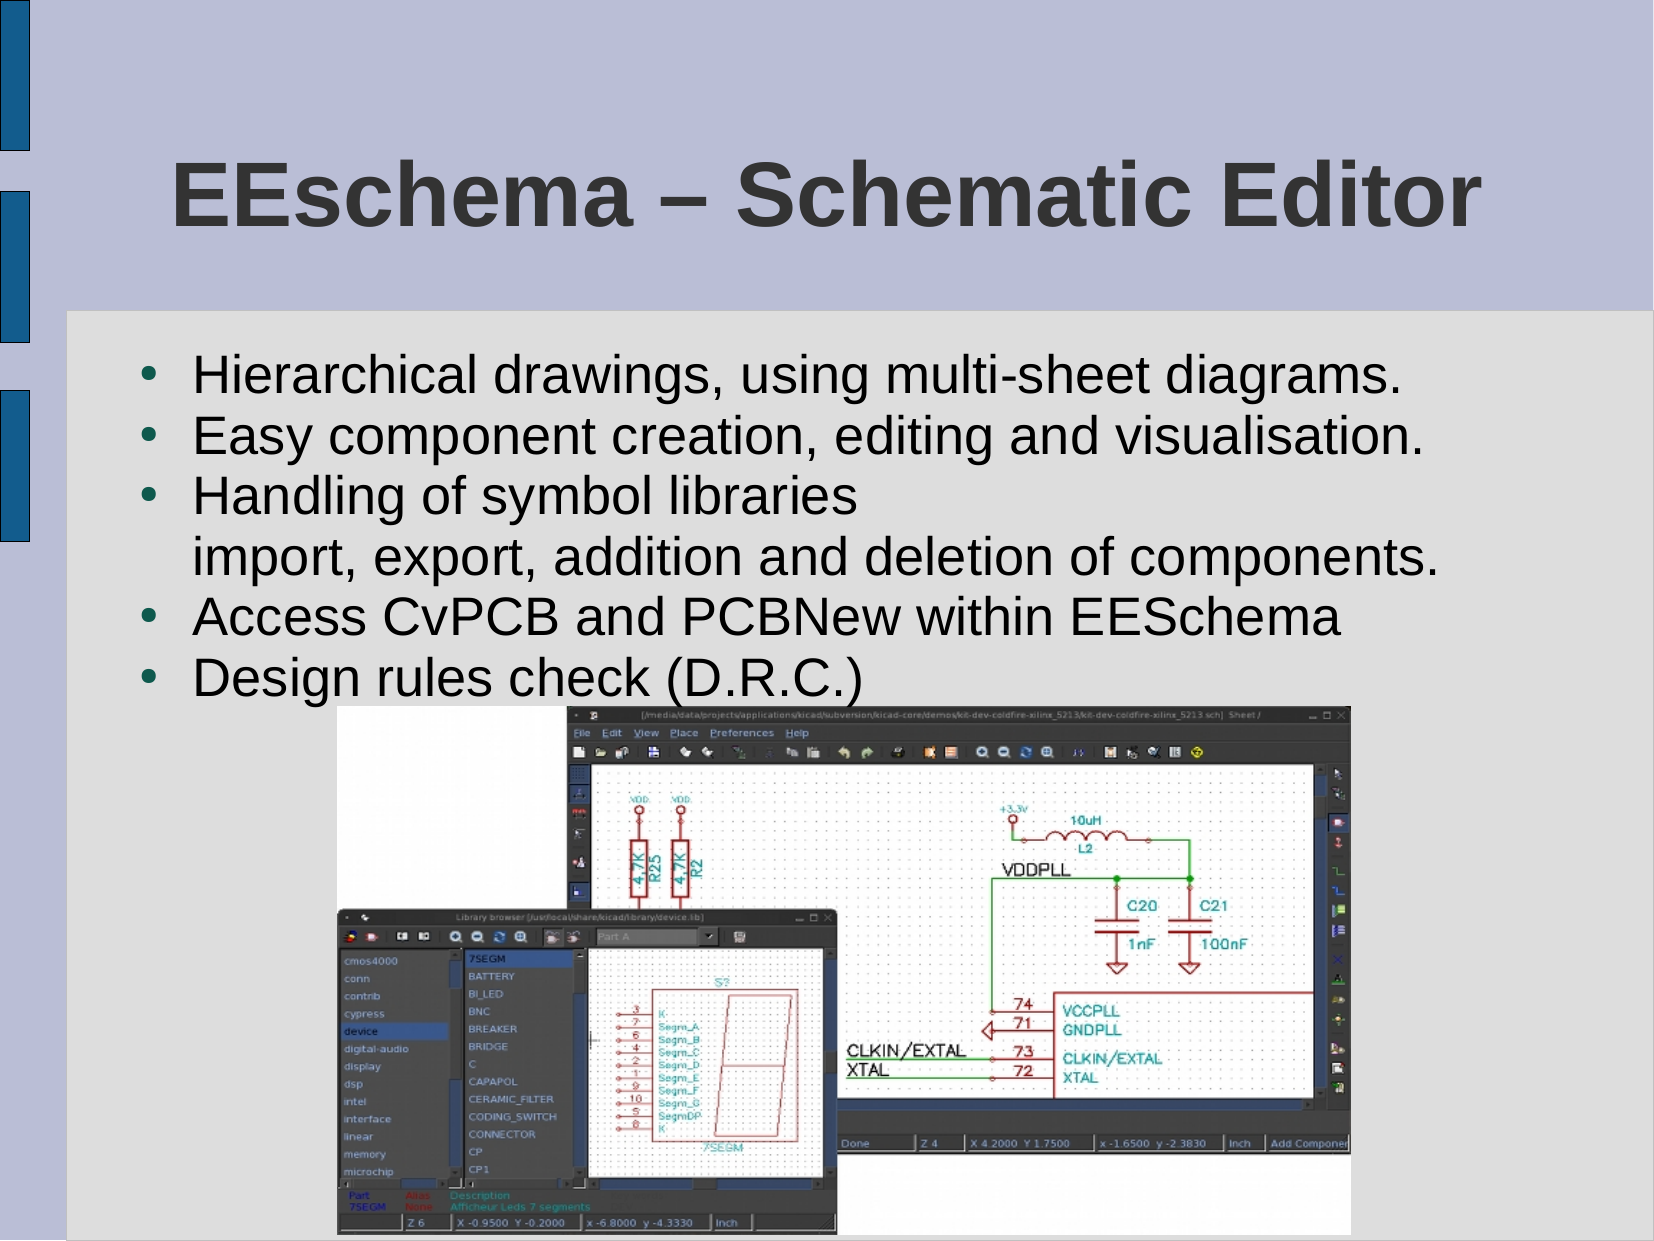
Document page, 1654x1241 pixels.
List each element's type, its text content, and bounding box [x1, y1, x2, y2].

title EEschema – Schematic Editor [121, 98, 1534, 291]
picture [337, 1112, 1351, 1235]
list Hierarchical drawings, using multi-sheet diagrams. Easy component creation, editing and visualisation. Handling of symbol libraries import, export, addition and deletion of components. Access CvPCB and PCBNew within EESchema Design rules check (D.R.C.) [121, 344, 1576, 1112]
